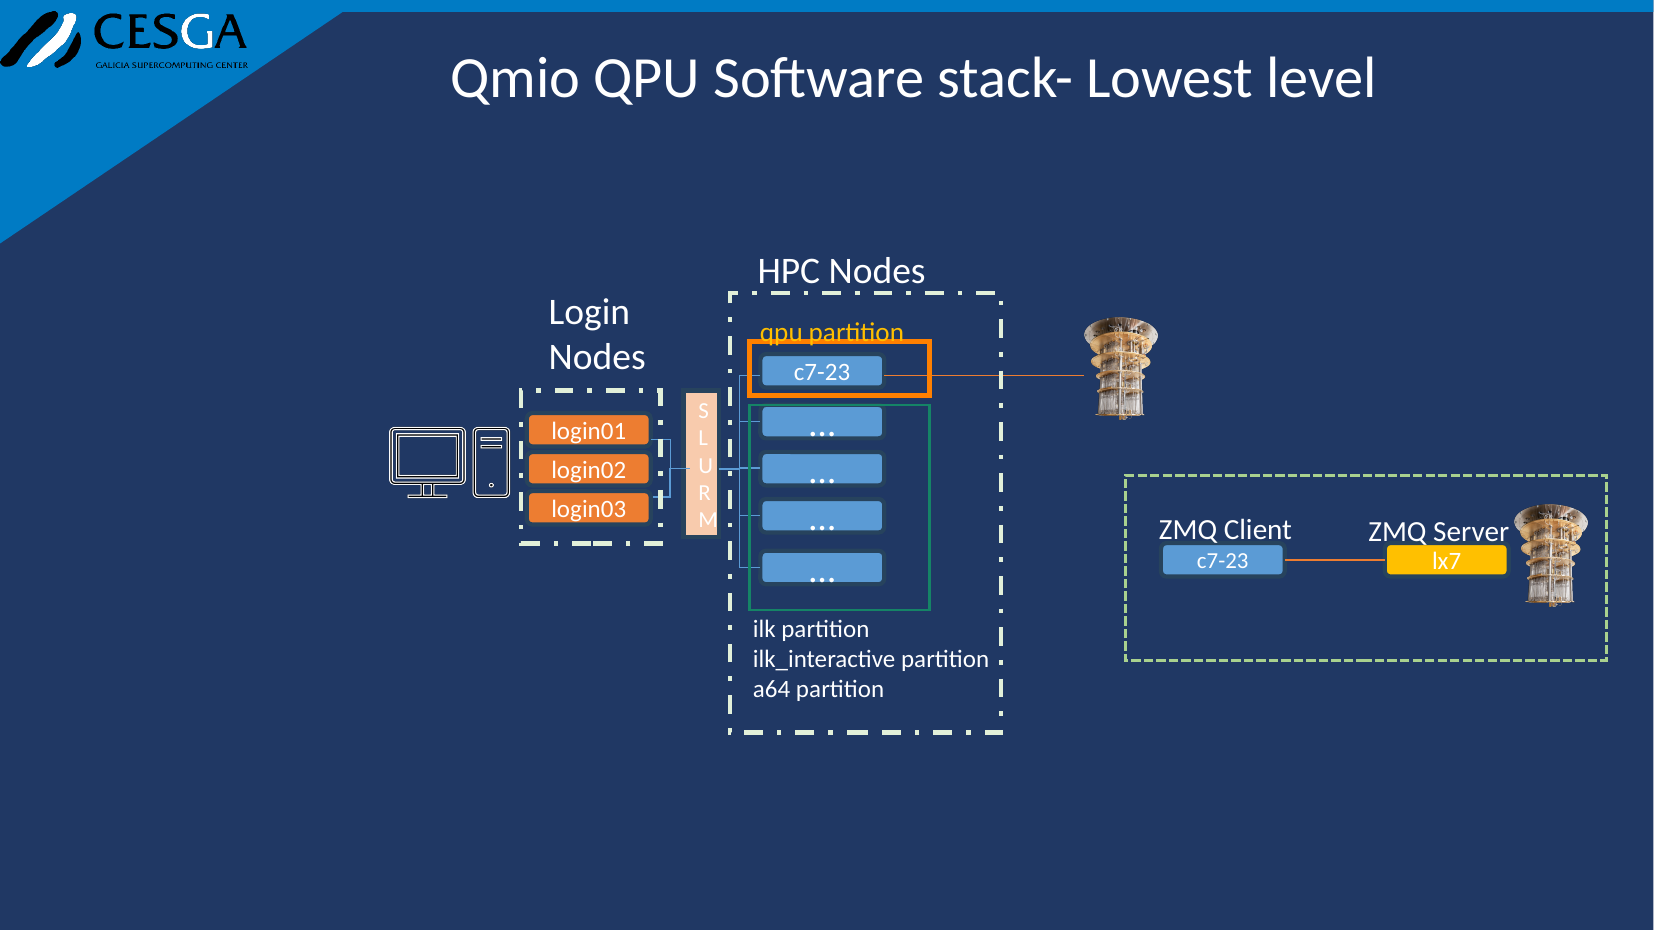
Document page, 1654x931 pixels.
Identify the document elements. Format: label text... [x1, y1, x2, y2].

text_box … [760, 498, 885, 533]
text_box c7-23 [760, 355, 885, 388]
text_box qpu partition [745, 306, 919, 355]
text_box HPC Nodes [743, 238, 941, 299]
text_box … [760, 550, 885, 585]
text_box login02 [526, 452, 651, 486]
text_box Login Nodes [533, 279, 661, 385]
text_box ZMQ Server [1353, 504, 1525, 555]
picture [387, 401, 512, 526]
picture [1514, 504, 1588, 607]
picture [1084, 317, 1158, 420]
text_box … [760, 406, 885, 439]
text_box c7-23 [1160, 553, 1285, 577]
text_box Qmio QPU Software stack- Lowest level [436, 31, 1392, 117]
text_box SLURM [683, 390, 719, 538]
text_box ilk partition ilk_interactive partition a64 partition [738, 604, 1005, 710]
text_box … [760, 451, 885, 486]
text_box lx7 [1384, 555, 1509, 577]
text_box login01 [526, 412, 651, 447]
text_box ZMQ Client [1144, 502, 1308, 553]
text_box login03 [526, 491, 651, 525]
